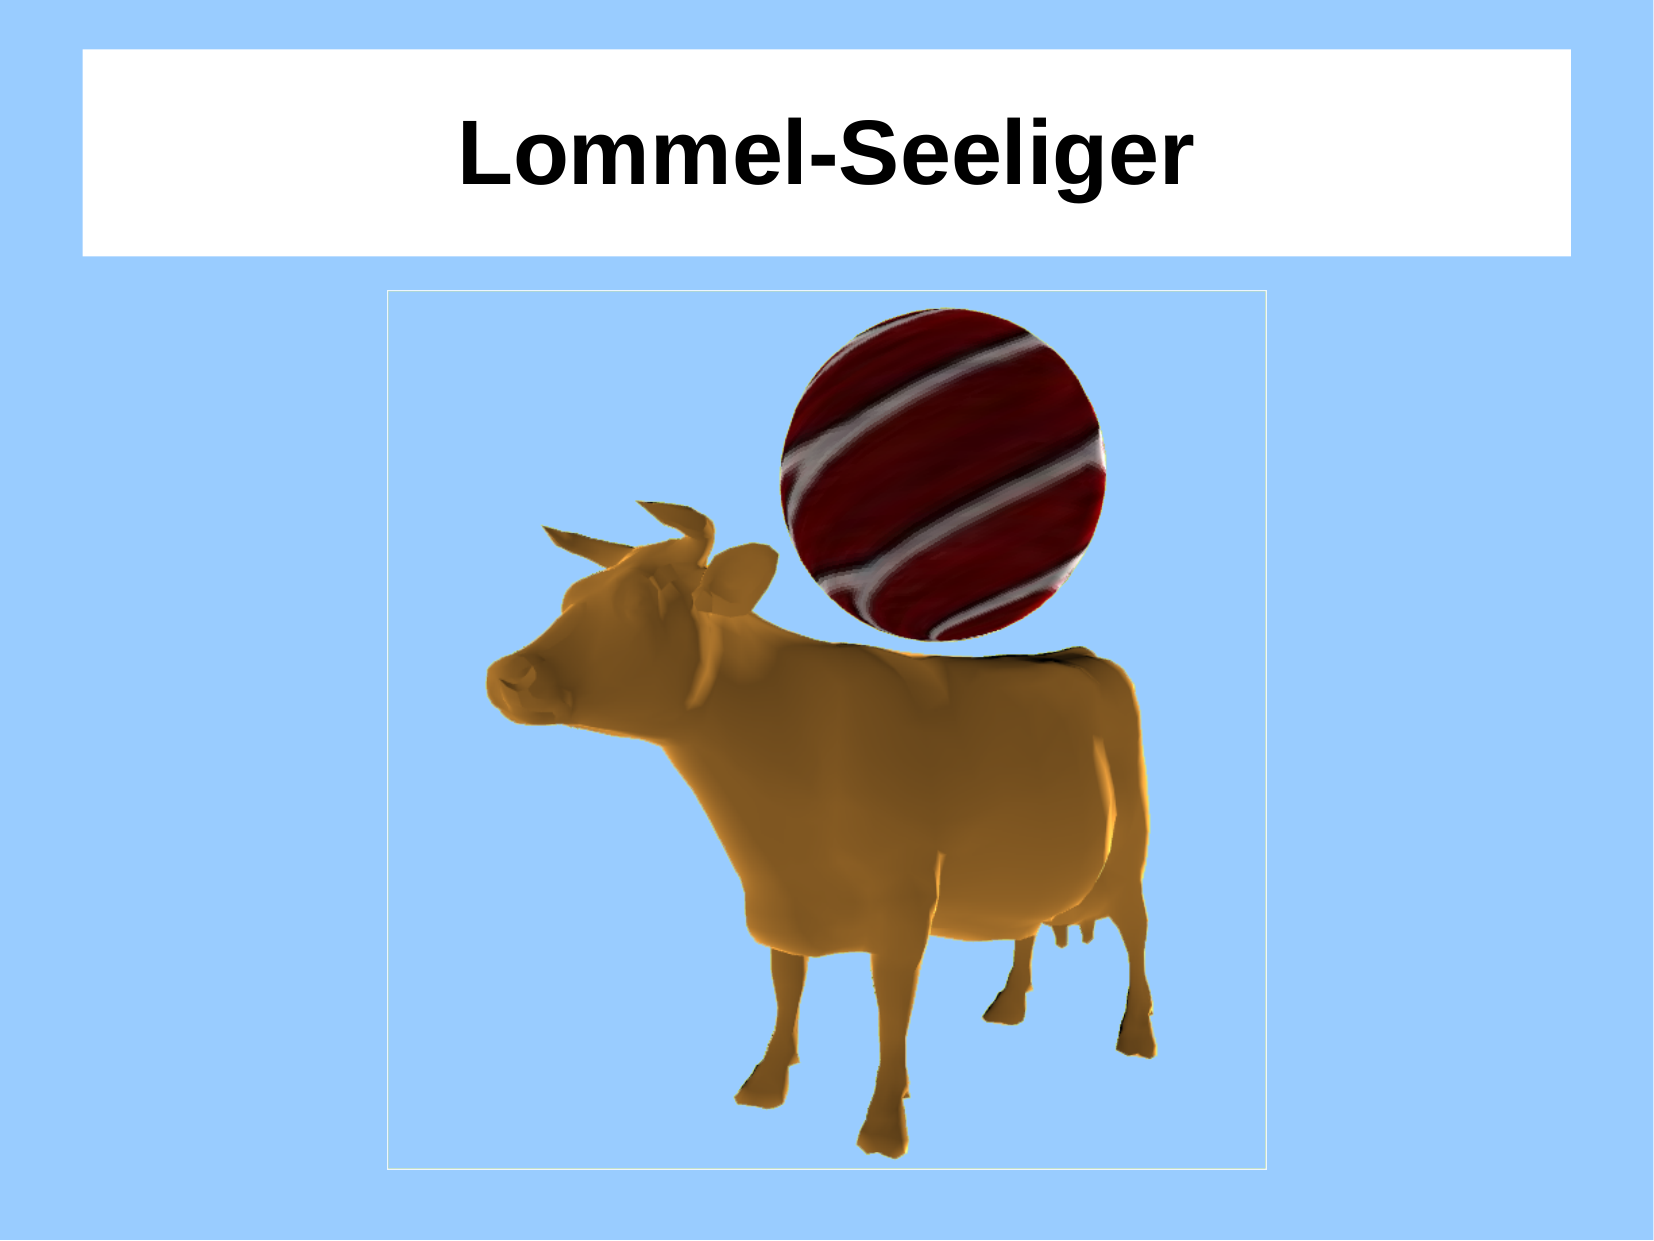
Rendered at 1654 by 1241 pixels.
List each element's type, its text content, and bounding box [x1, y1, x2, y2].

picture [387, 290, 1267, 1170]
title Lommel-Seeliger [82, 49, 1571, 257]
